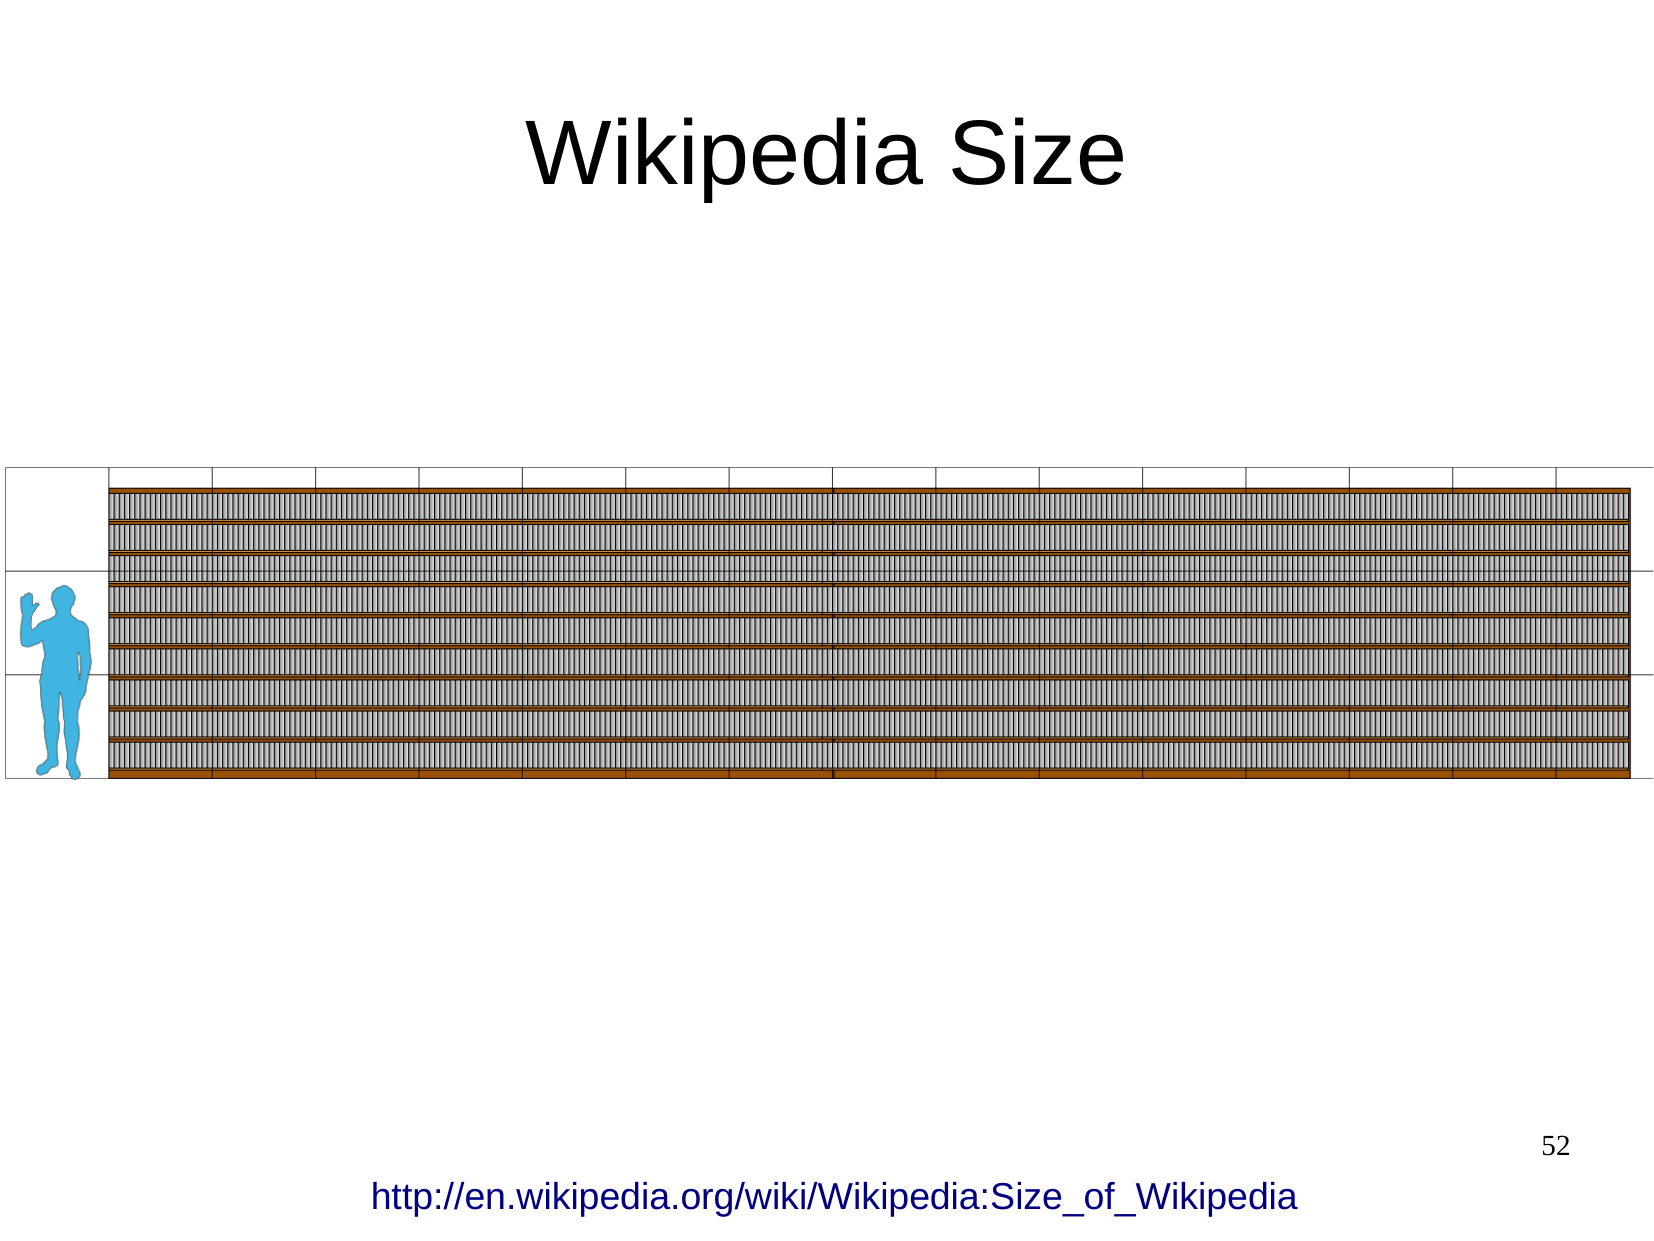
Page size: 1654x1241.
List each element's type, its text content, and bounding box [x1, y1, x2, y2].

title Wikipedia Size [82, 49, 1571, 257]
picture [5, 467, 1654, 780]
text_box http://en.wikipedia.org/wiki/Wikipedia:Size_of_Wikipedia [356, 1167, 1388, 1225]
